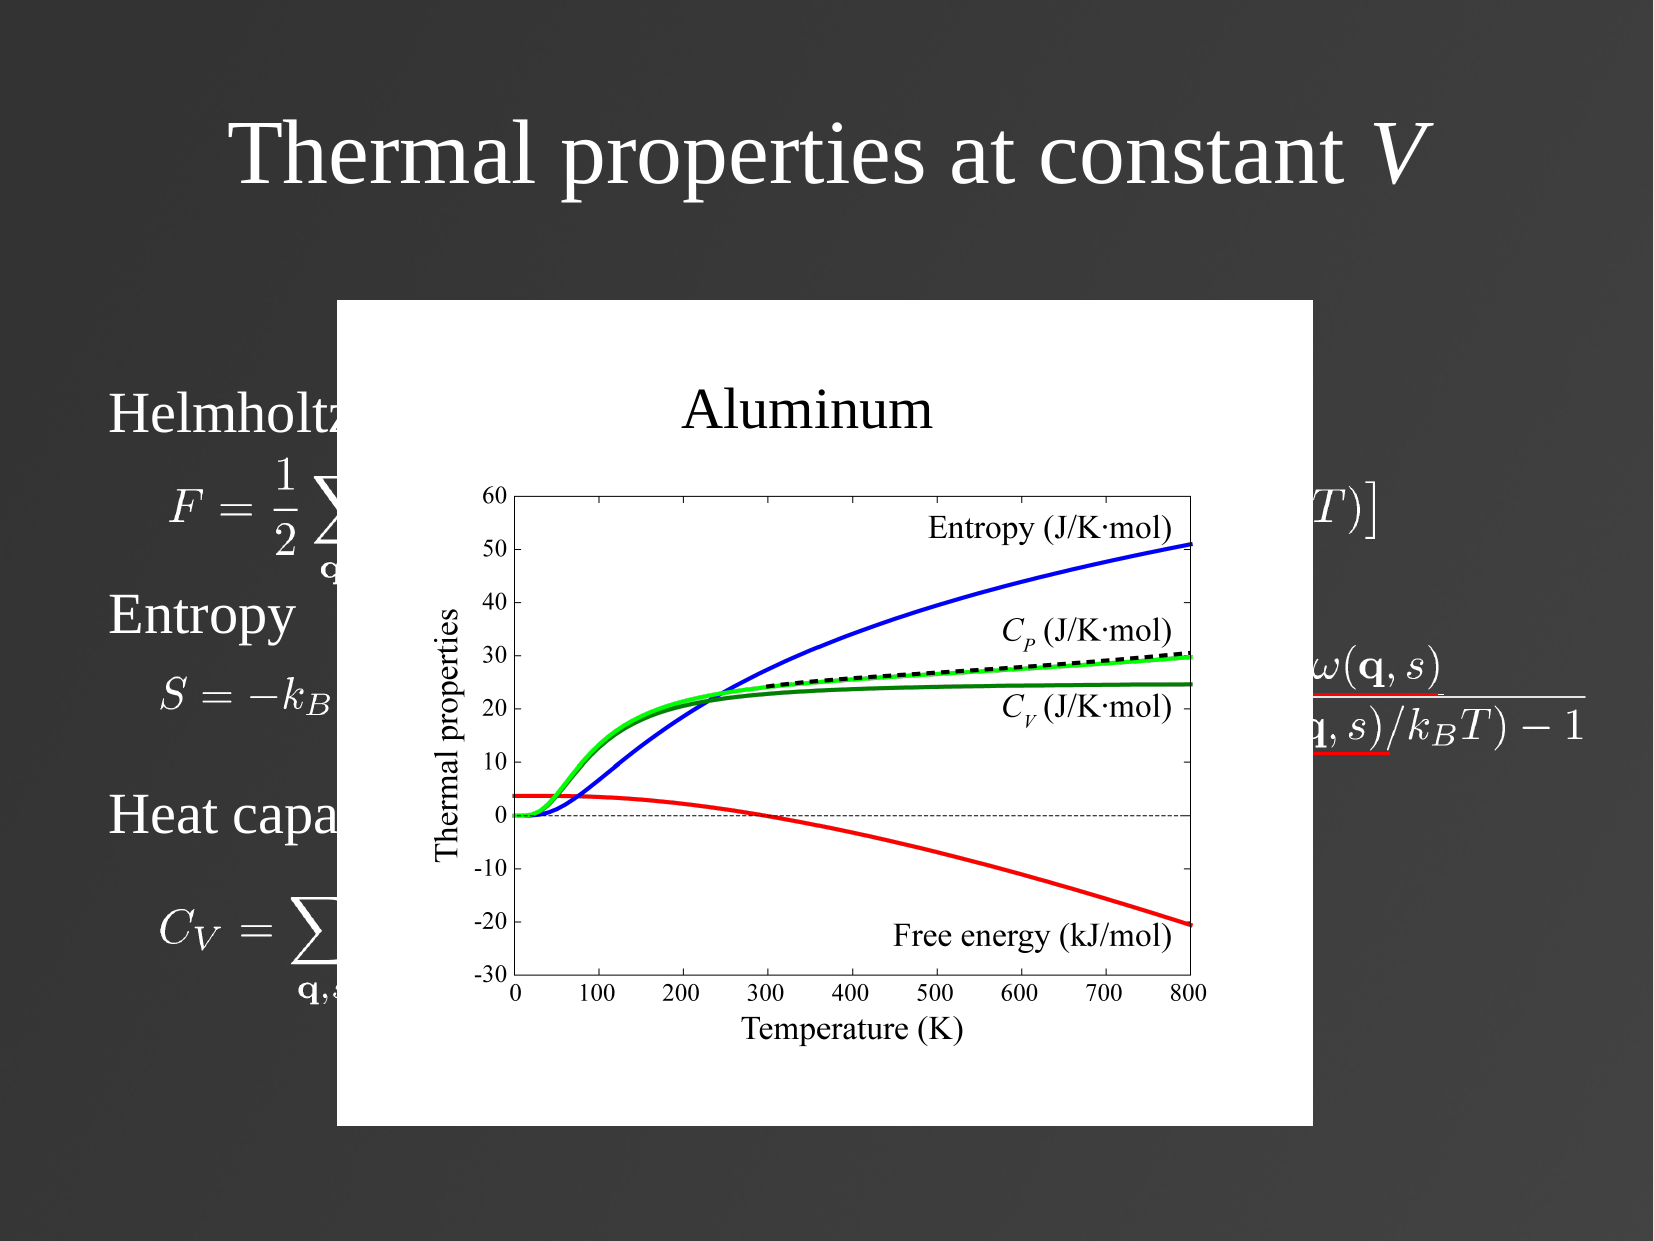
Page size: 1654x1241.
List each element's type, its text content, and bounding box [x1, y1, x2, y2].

picture [0, 0, 1654, 1241]
title Thermal properties at constant V [82, 49, 1571, 257]
text_box Entropy [93, 573, 312, 654]
text_box Helmholtz free energy [93, 372, 337, 453]
text_box Heat capacity at constant volume [93, 774, 337, 854]
text_box Aluminum [666, 369, 950, 449]
text_box [337, 300, 1313, 1126]
